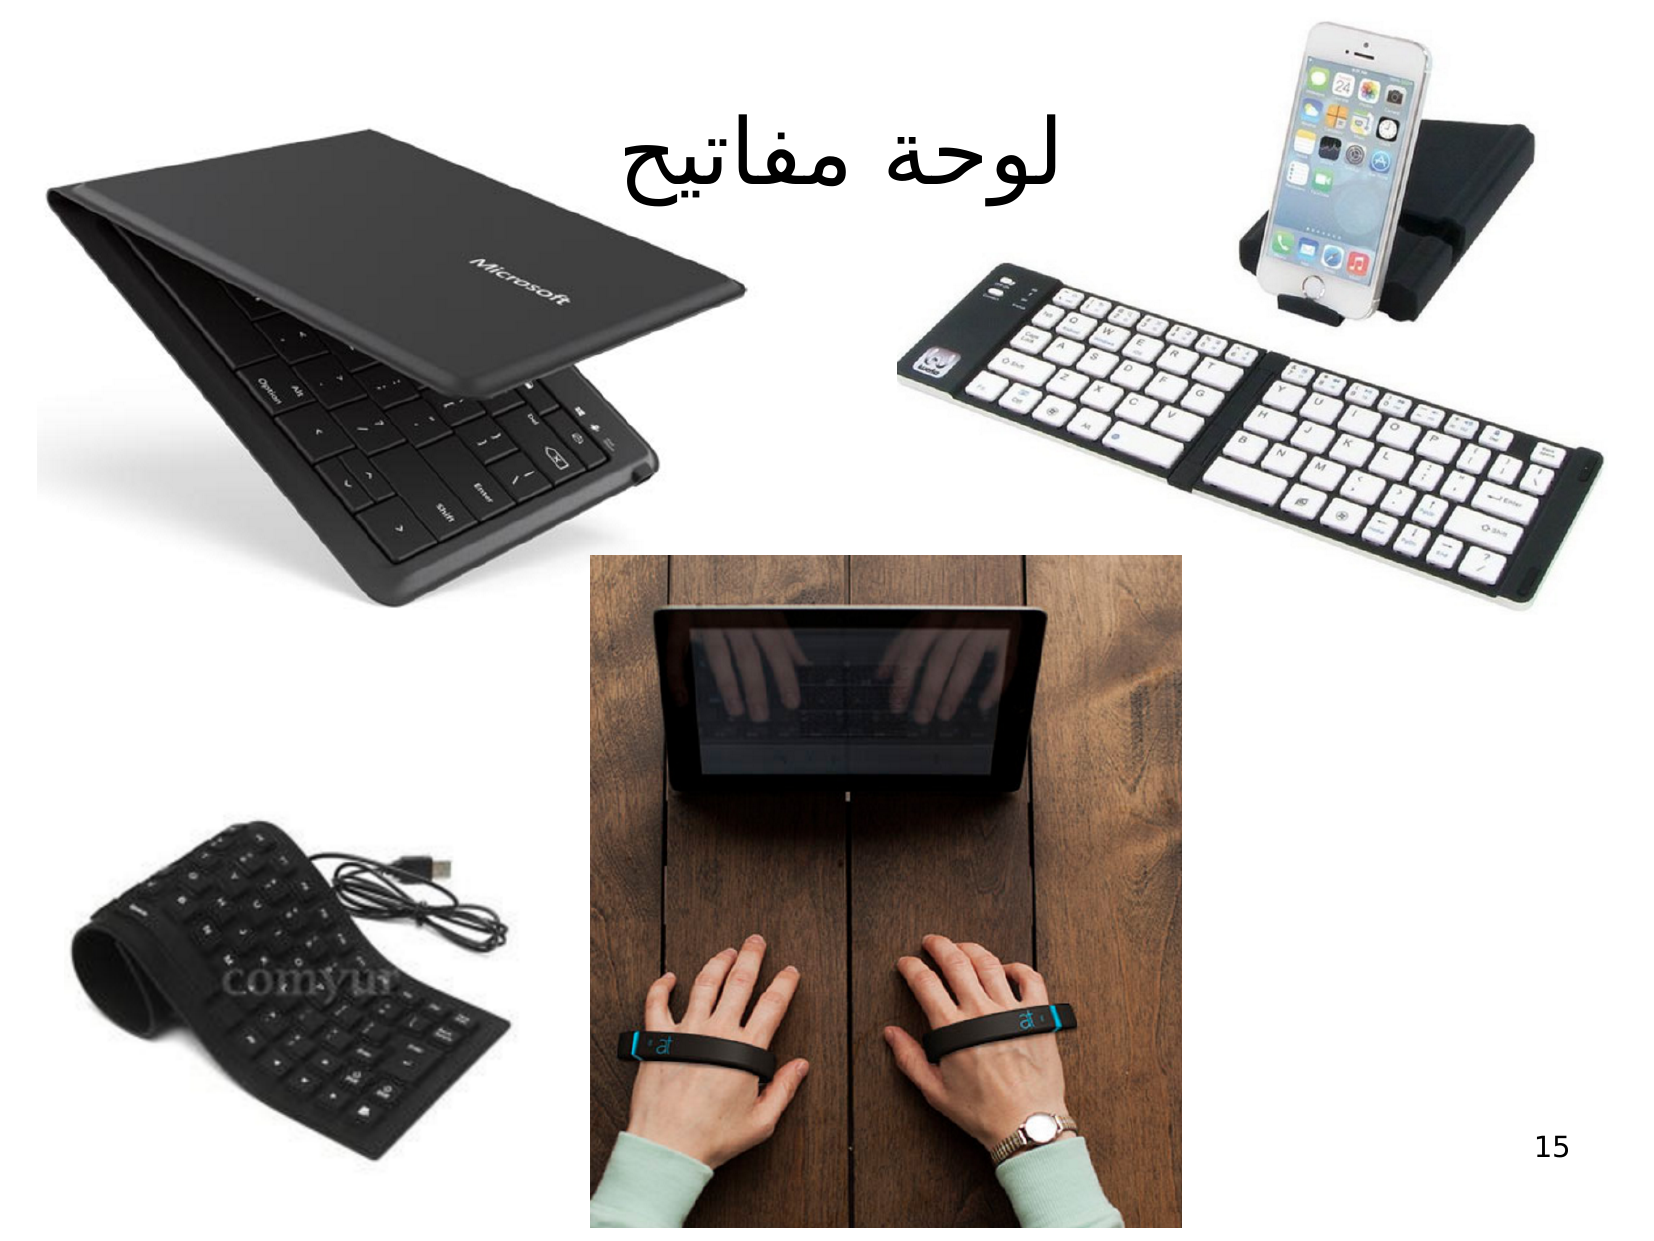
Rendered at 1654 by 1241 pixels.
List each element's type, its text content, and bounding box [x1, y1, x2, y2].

picture [37, 17, 1654, 1228]
title لوحة مفاتيح [82, 49, 1571, 257]
picture [64, 779, 552, 1182]
